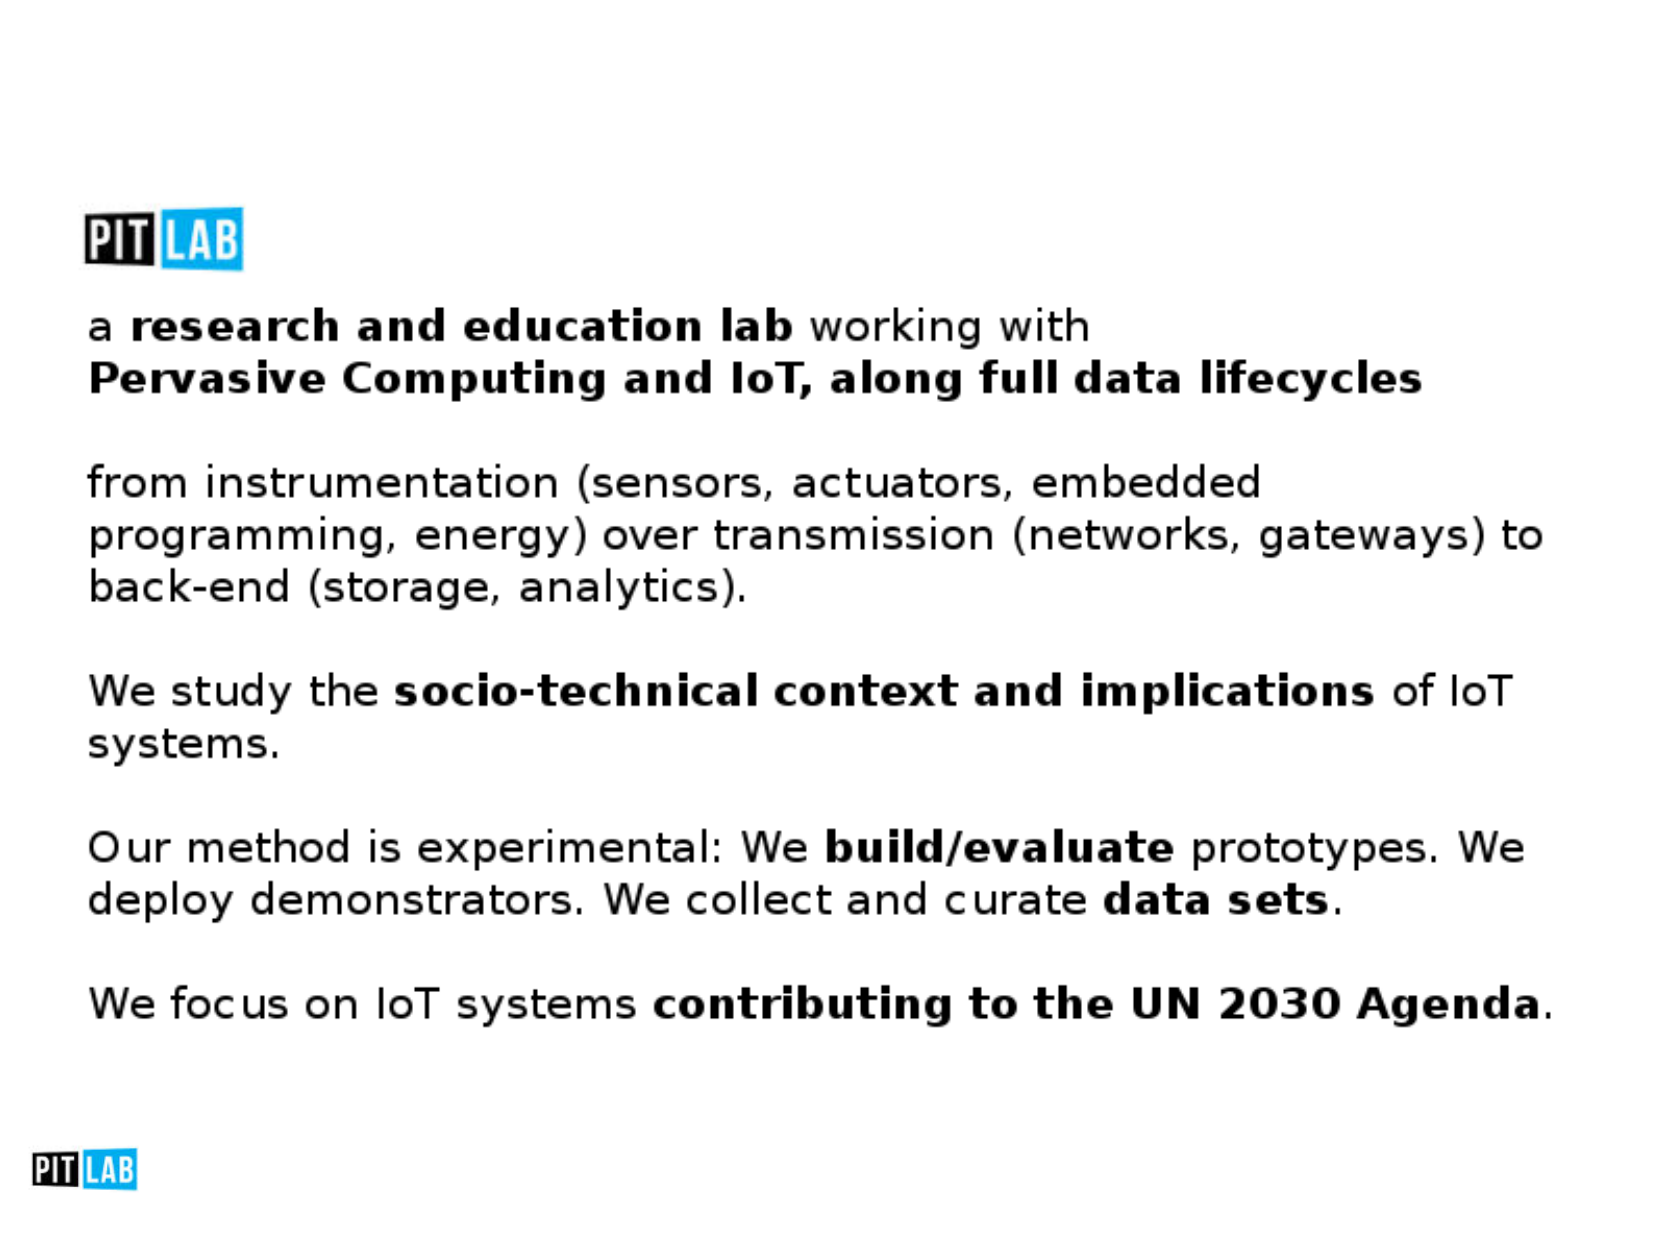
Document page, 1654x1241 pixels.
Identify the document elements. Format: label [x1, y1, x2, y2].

picture [4, 114, 1654, 1216]
